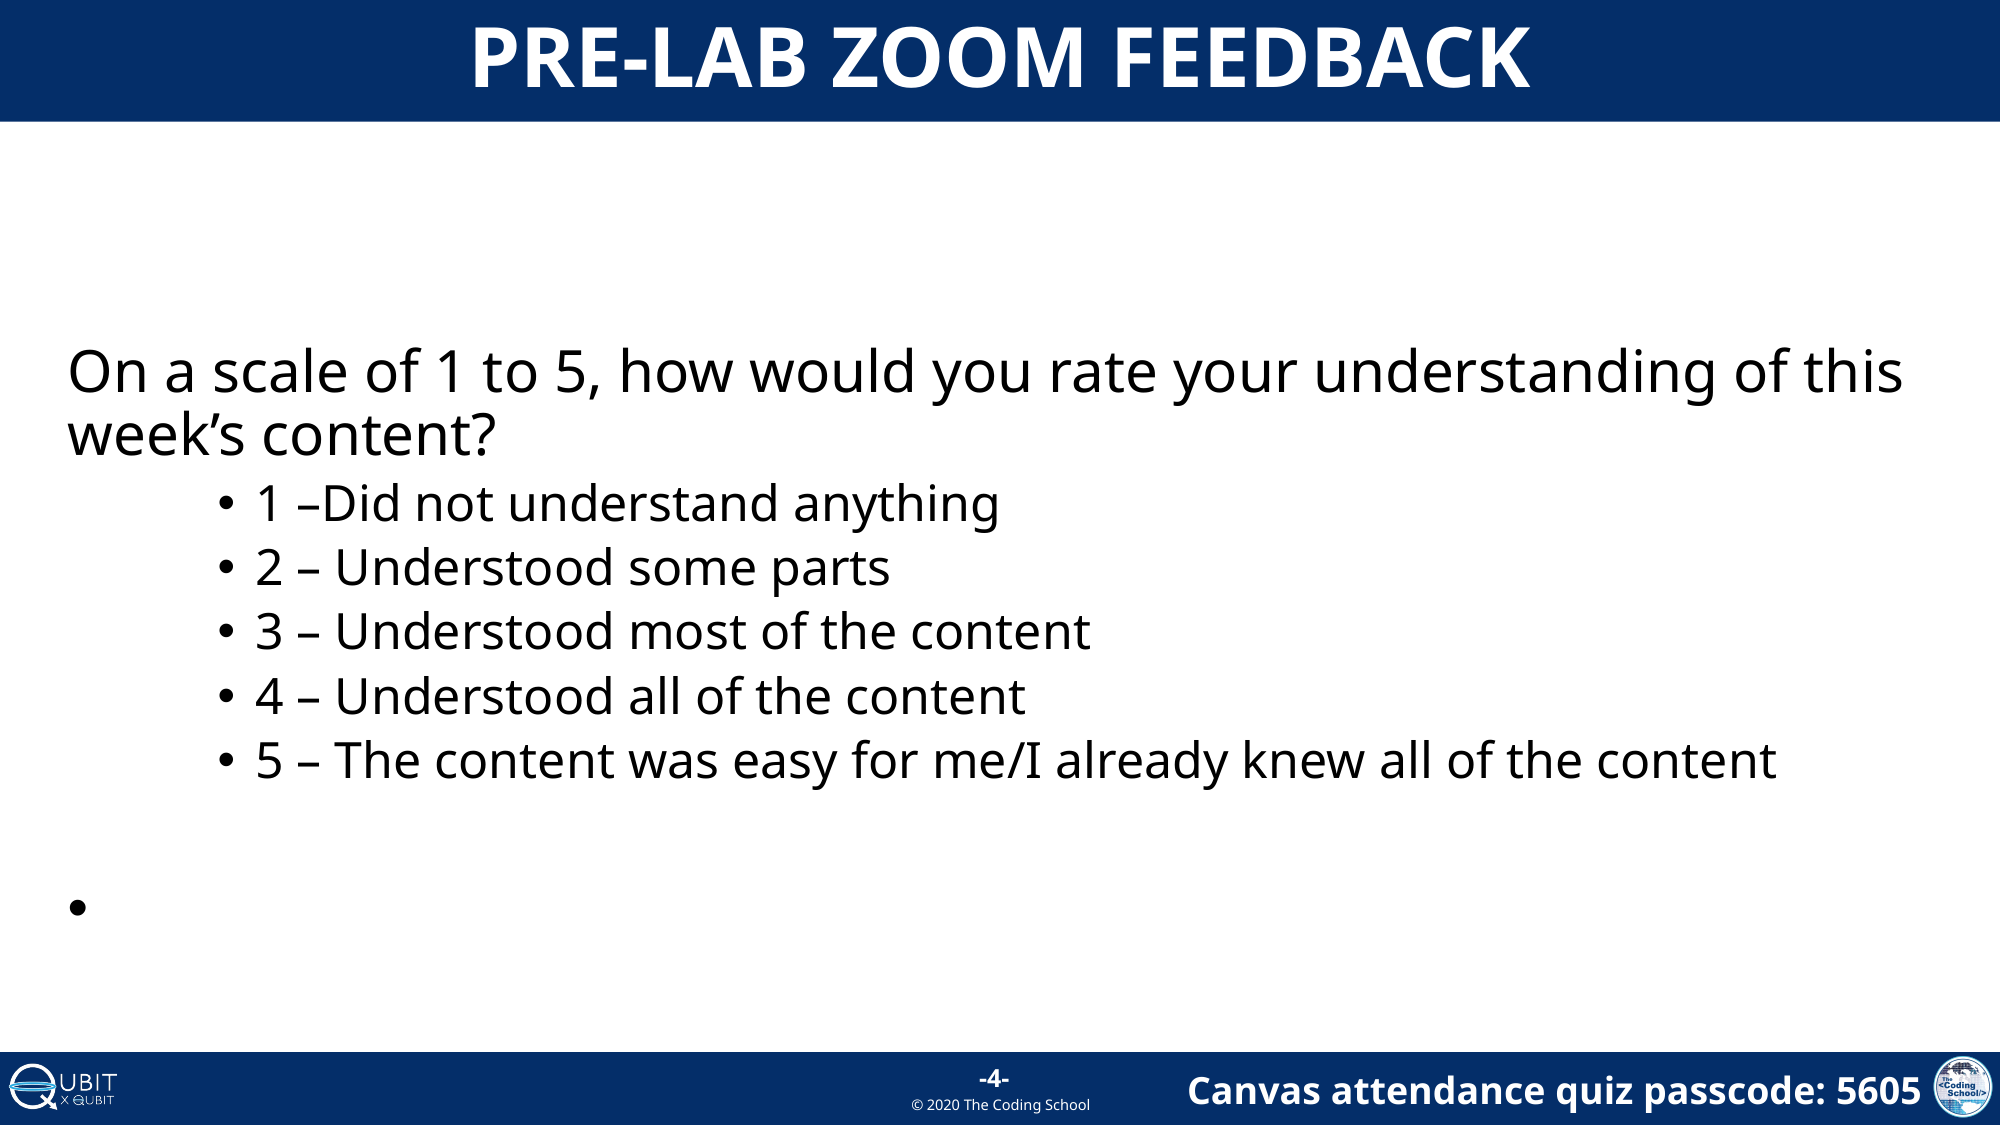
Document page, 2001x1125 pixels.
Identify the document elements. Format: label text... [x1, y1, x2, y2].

text_box -4- [945, 1050, 1044, 1110]
title PRE-LAB Zoom FEEDBACK [0, 0, 2000, 122]
list On a scale of 1 to 5, how would you rate your understanding of this week’s content? 1 –Did not understand anything 2 – Understood some parts 3 – Understood most of the content 4 – Understood all of the content 5 – The content was easy for me/I already knew all of the content [52, 159, 1940, 1014]
